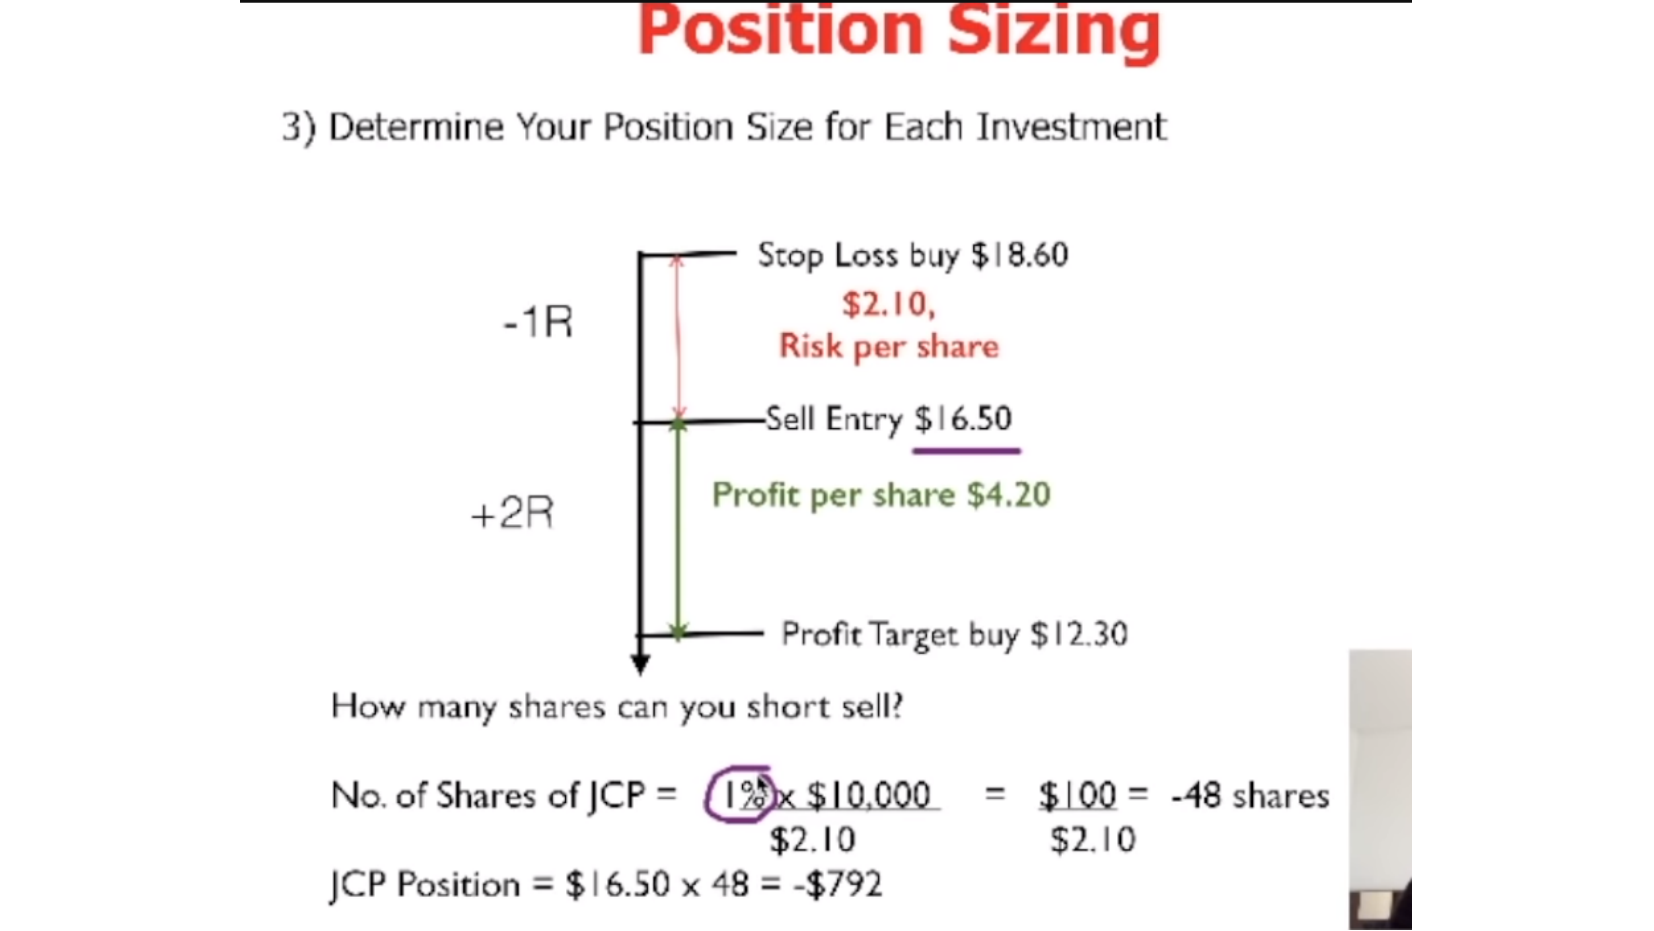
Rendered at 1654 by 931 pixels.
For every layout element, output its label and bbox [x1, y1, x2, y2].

picture [240, 0, 1412, 930]
